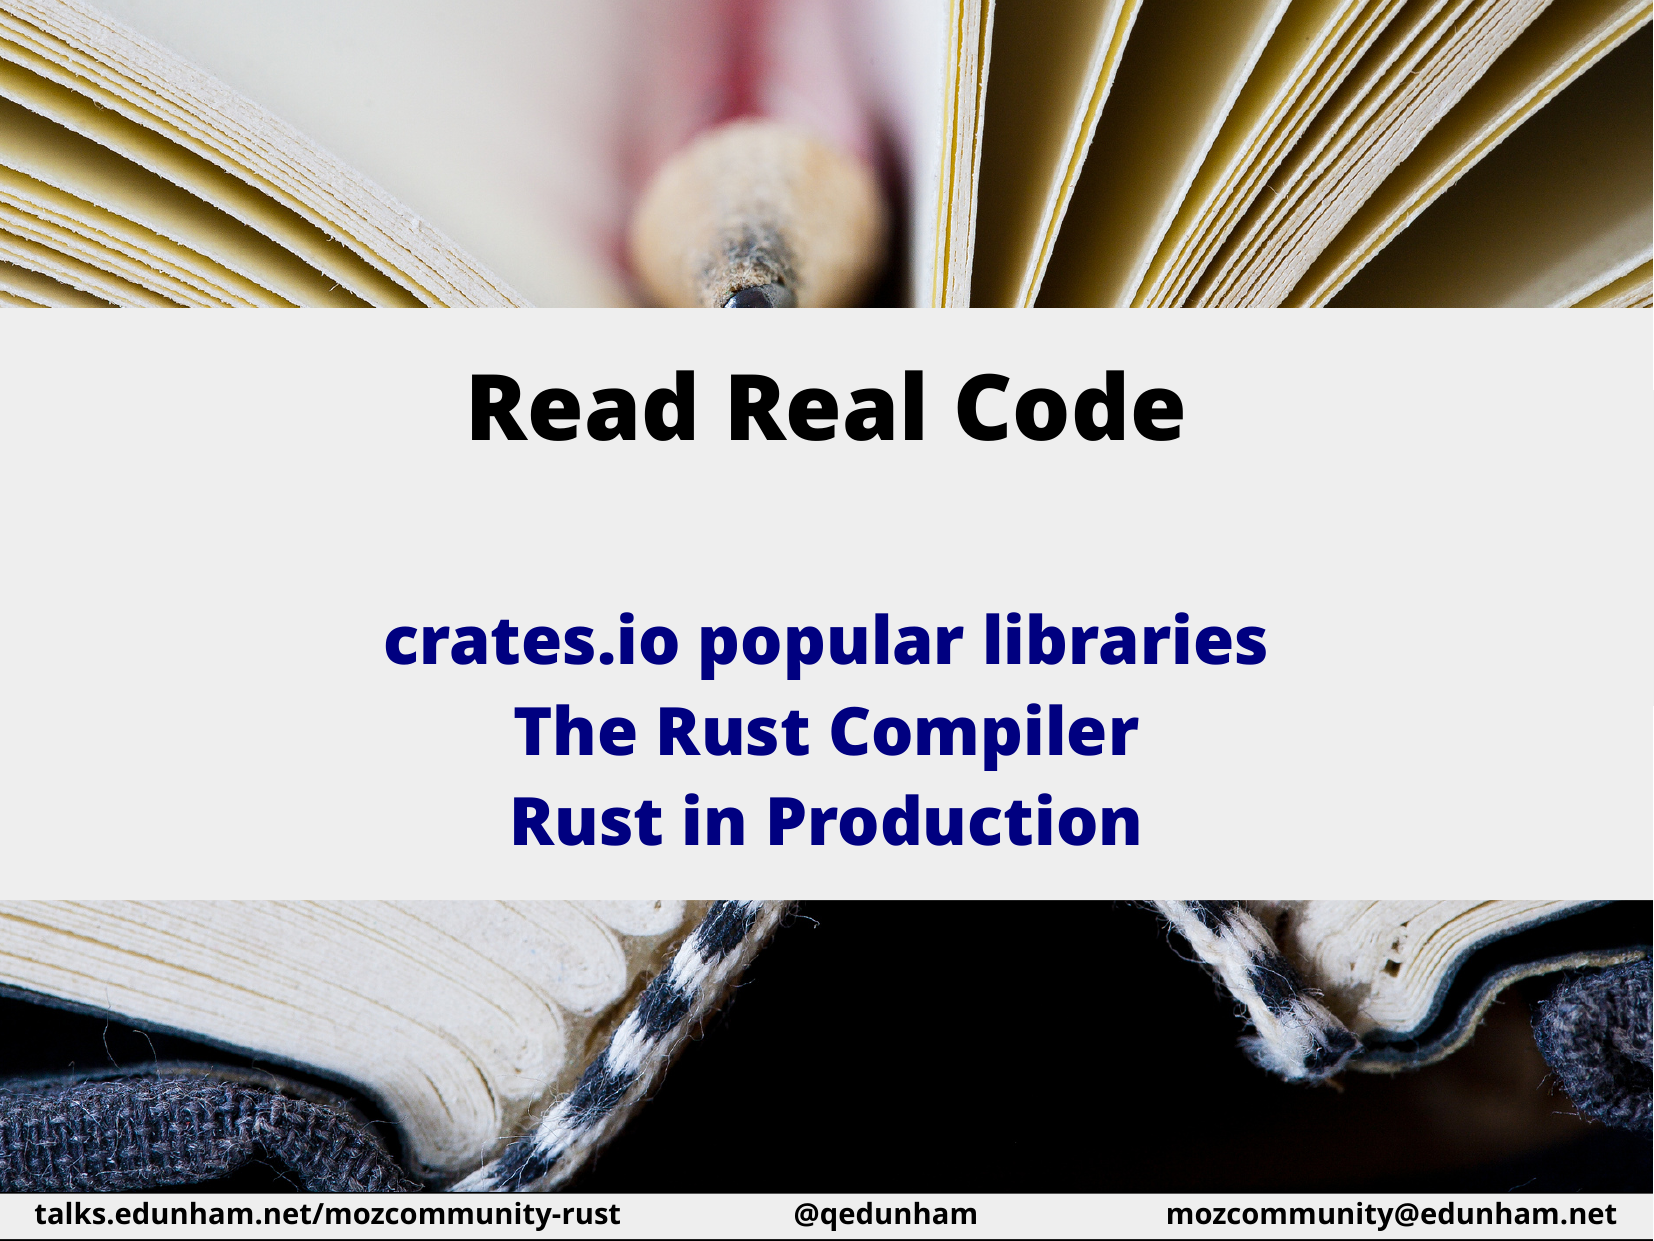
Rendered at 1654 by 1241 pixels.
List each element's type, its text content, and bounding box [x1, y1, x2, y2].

title Read Real Code crates.io popular libraries The Rust Compiler Rust in Production [0, 308, 1653, 901]
picture [0, 901, 1653, 1192]
picture [0, 0, 1653, 308]
